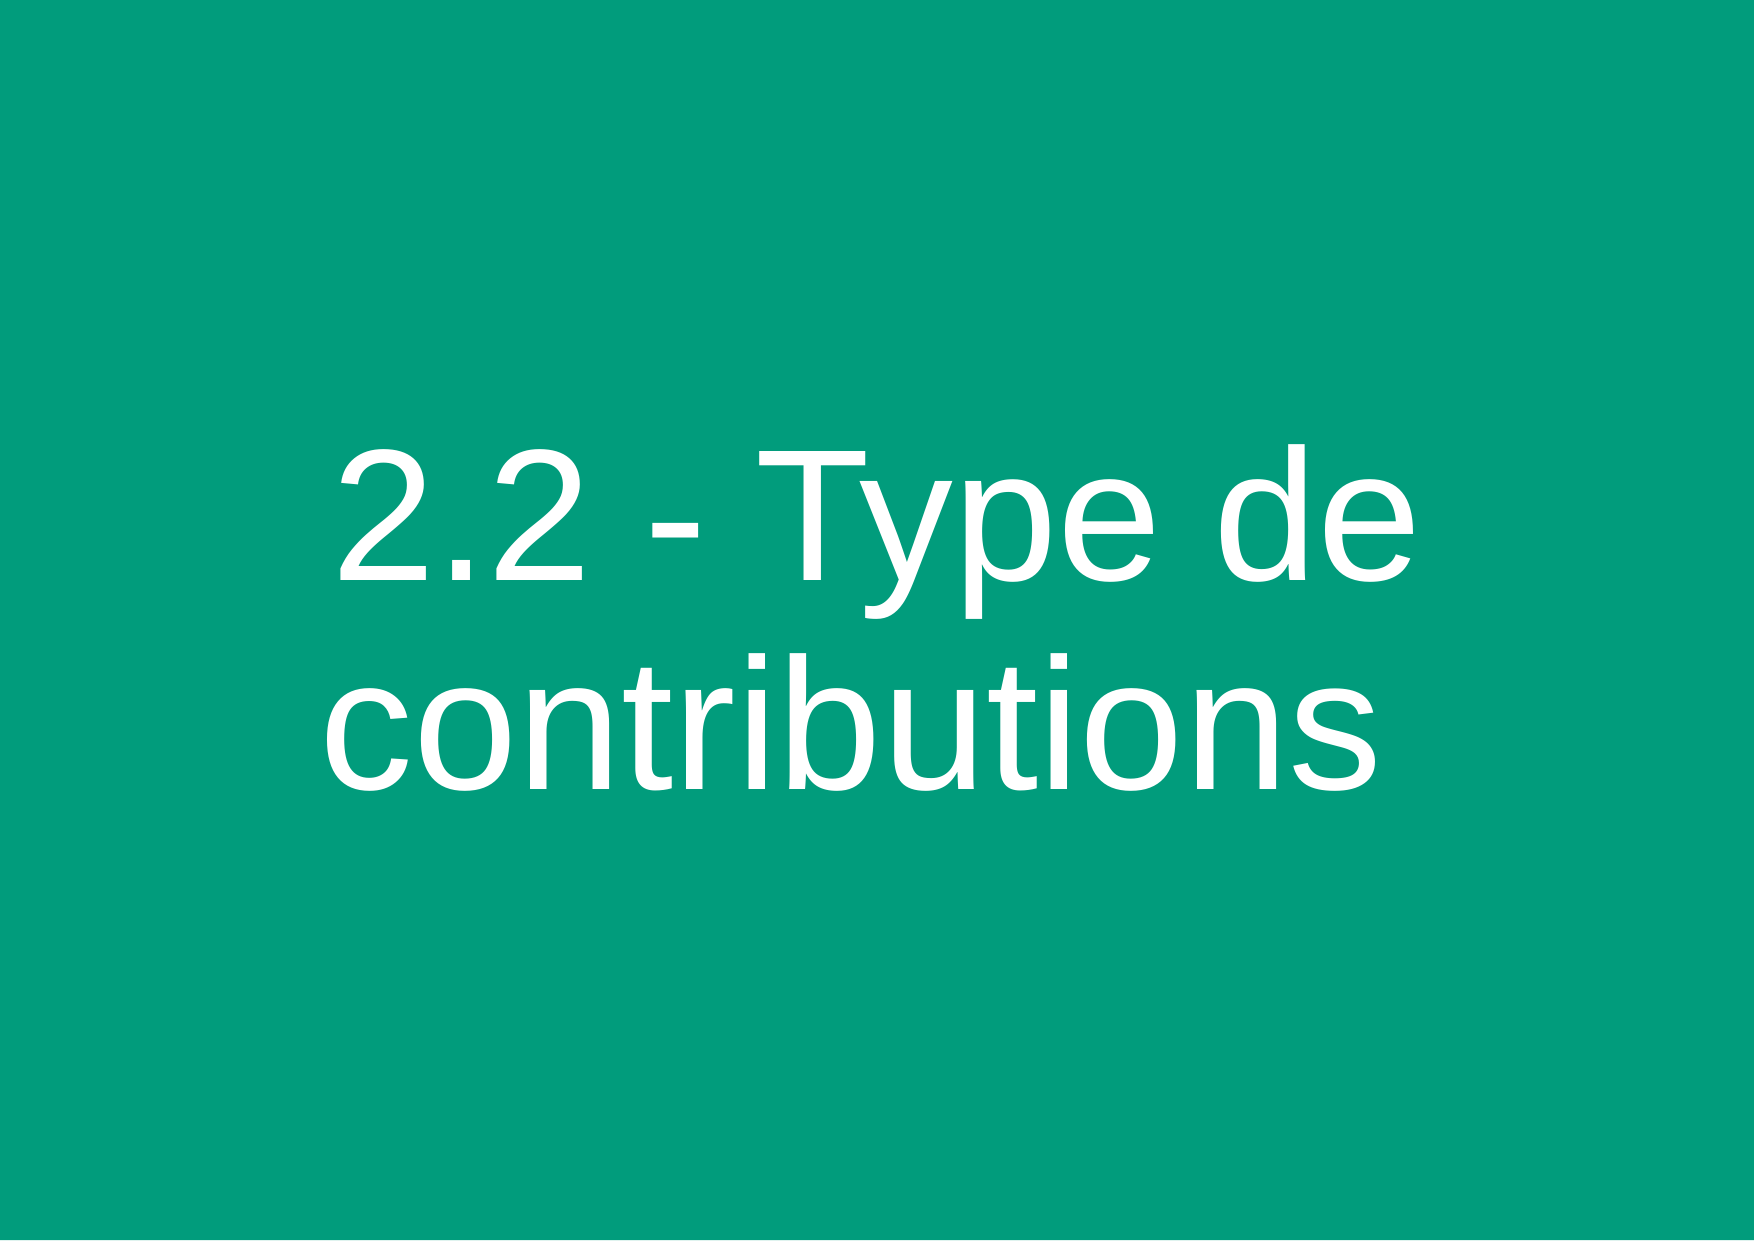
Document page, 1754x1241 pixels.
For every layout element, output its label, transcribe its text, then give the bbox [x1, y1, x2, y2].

text_box 2.2 - Type de contributions [0, 0, 1754, 1241]
